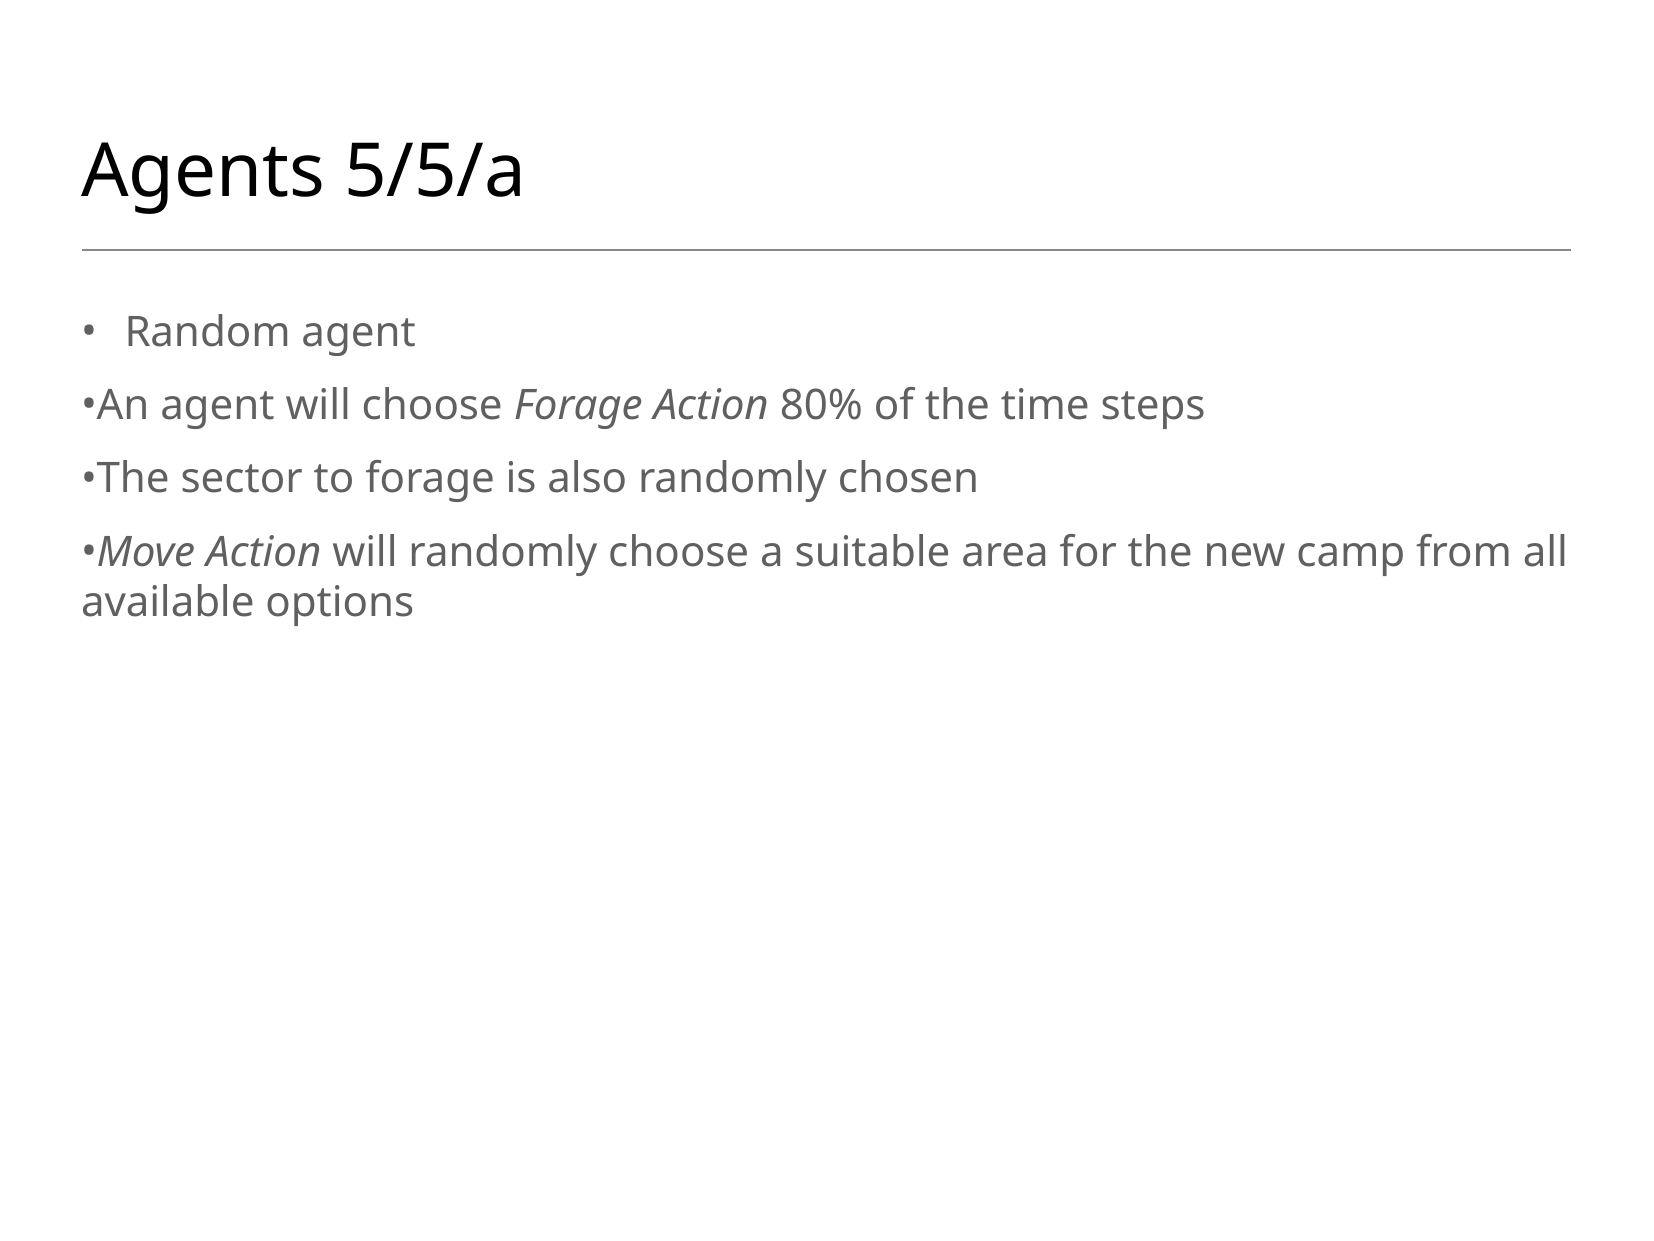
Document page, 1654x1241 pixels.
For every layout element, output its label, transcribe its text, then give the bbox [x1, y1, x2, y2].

list Random agent An agent will choose Forage Action 80% of the time steps The sector to forage is also randomly chosen Move Action will randomly choose a suitable area for the new camp from all available options [72, 295, 1582, 1131]
title Agents 5/5/a [72, 41, 1582, 220]
